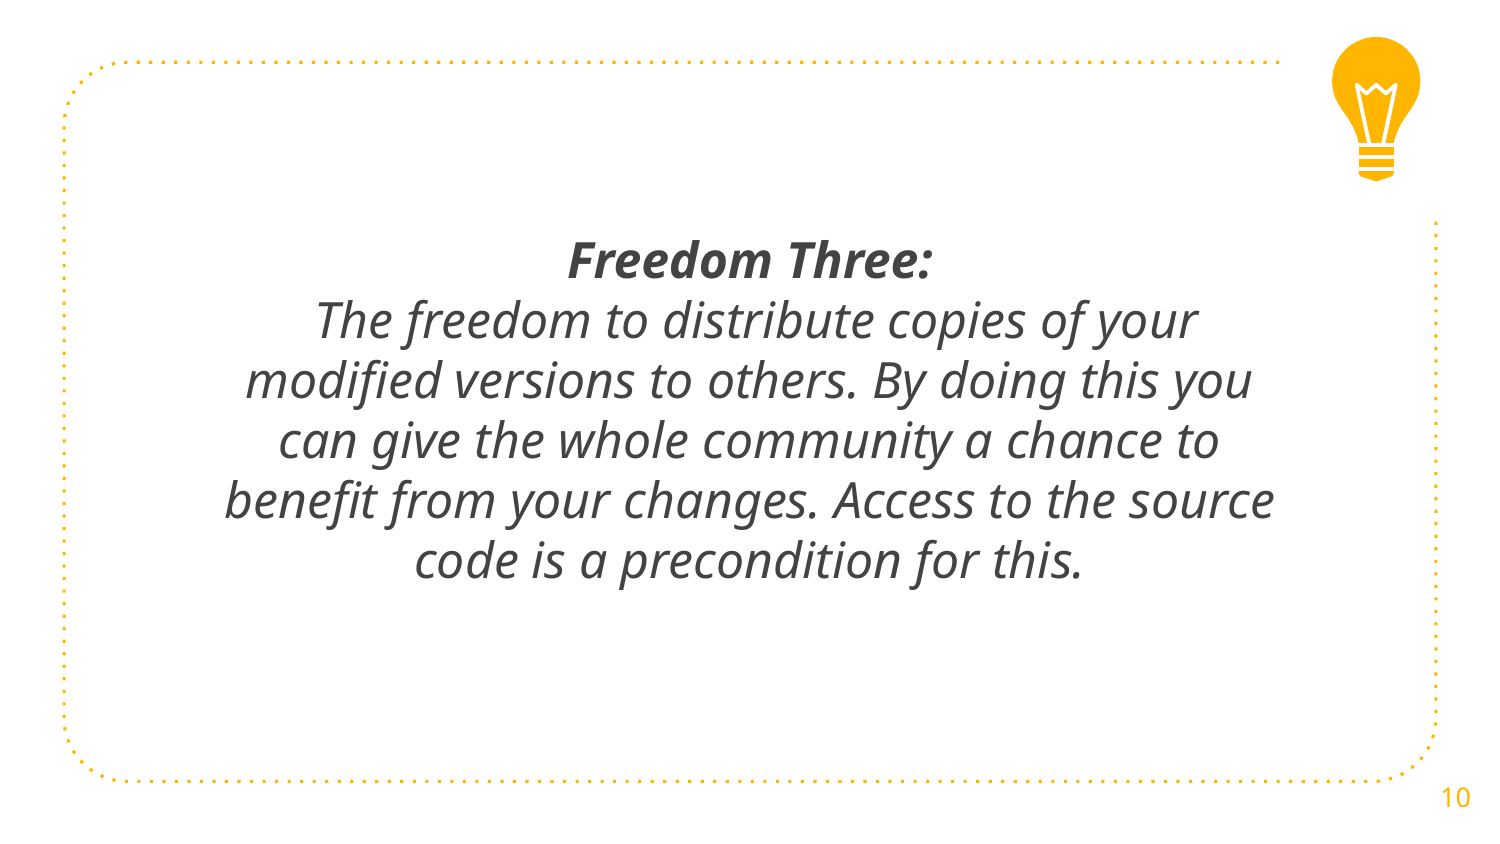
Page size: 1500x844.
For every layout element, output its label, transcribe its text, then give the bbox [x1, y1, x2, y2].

text_box [1331, 37, 1421, 143]
title Freedom Three: The freedom to distribute copies of your modified versions to others. By doing this you can give the whole community a chance to benefit from your changes. Access to the source code is a precondition for this. [186, 213, 1314, 631]
text_box [1358, 171, 1394, 182]
slide_number <number> [1411, 753, 1500, 844]
text_box [1359, 87, 1393, 143]
text_box [1359, 147, 1394, 155]
text_box [1359, 159, 1394, 167]
